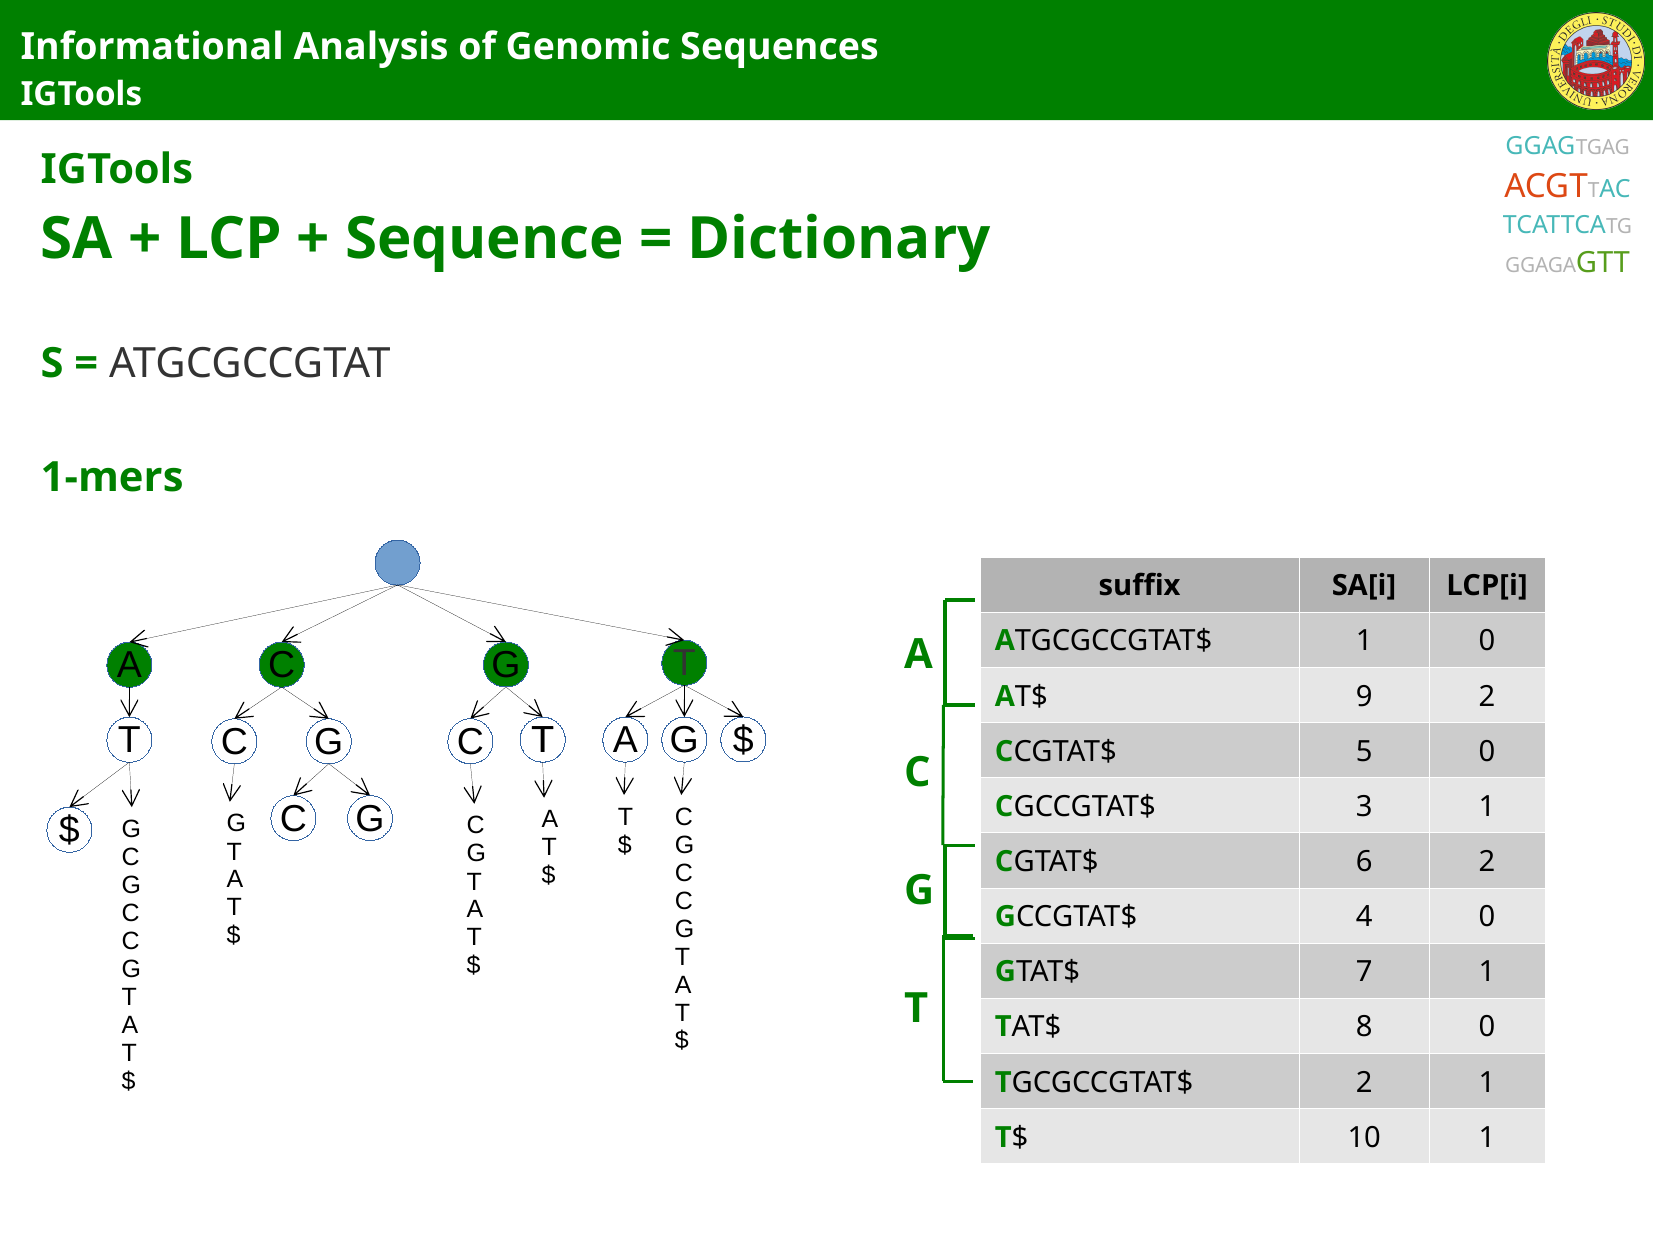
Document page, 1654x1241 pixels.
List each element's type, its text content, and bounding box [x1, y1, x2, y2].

table_cell GCCGTAT$ [981, 889, 1299, 943]
text_box $ [720, 716, 766, 762]
text_box CGTAT$ [451, 803, 497, 988]
table_cell AT$ [981, 668, 1299, 722]
text_box C [259, 642, 305, 688]
text_box A [602, 717, 648, 763]
table_cell 2 [1430, 833, 1545, 888]
table_cell 1 [1430, 944, 1545, 998]
table_cell 2 [1430, 668, 1545, 722]
text_box GGAGTGAGACGTTACTCATTCATGGGAGAGTT [1485, 120, 1651, 263]
picture [1547, 12, 1645, 110]
text_box A [889, 615, 943, 687]
table_cell TGCGCCGTAT$ [981, 1054, 1299, 1108]
table_cell 1 [1430, 1054, 1545, 1108]
text_box [375, 540, 421, 585]
text_box AT$ [526, 797, 562, 898]
text_box GCGCCGTAT$ [106, 807, 157, 1105]
text_box C [270, 795, 316, 841]
text_box T [520, 717, 566, 763]
text_box T$ [603, 795, 646, 867]
text_box G [347, 795, 393, 841]
table_cell 4 [1300, 889, 1429, 943]
text_box G [661, 717, 707, 763]
table_header LCP[i] [1430, 558, 1545, 612]
table_cell 1 [1300, 613, 1429, 667]
text_box $ [46, 807, 92, 853]
table_cell TAT$ [981, 999, 1299, 1053]
table_cell 1 [1430, 1109, 1545, 1163]
text_box T [889, 970, 942, 1041]
table_cell CGCCGTAT$ [981, 778, 1299, 832]
text_box [0, 0, 1653, 121]
text_box C [211, 718, 257, 764]
text_box C [889, 734, 941, 805]
table_cell 9 [1300, 668, 1429, 722]
table_cell 0 [1430, 723, 1545, 777]
text_box CGCCGTAT$ [660, 795, 703, 1064]
text_box IGTools SA + LCP + Sequence = Dictionary S = ATGCGCCGTAT 1-mers [25, 131, 1621, 448]
text_box T [106, 717, 152, 763]
text_box A [106, 642, 152, 688]
text_box Informational Analysis of Genomic Sequences IGTools [5, 11, 1416, 107]
text_box T [661, 640, 707, 686]
table_cell 0 [1430, 999, 1545, 1053]
table_header SA[i] [1300, 558, 1429, 612]
table_cell 2 [1300, 1054, 1429, 1108]
table_cell 7 [1300, 944, 1429, 998]
table_cell ATGCGCCGTAT$ [981, 613, 1299, 667]
table_cell 0 [1430, 613, 1545, 667]
text_box G [306, 718, 352, 764]
text_box GTAT$ [211, 801, 248, 958]
table_header suffix [981, 558, 1299, 612]
table_cell 8 [1300, 999, 1429, 1053]
text_box G [889, 852, 943, 923]
table_cell 1 [1430, 778, 1545, 832]
text_box G [483, 641, 529, 687]
table_cell CCGTAT$ [981, 723, 1299, 777]
table_cell 6 [1300, 833, 1429, 888]
table_cell 5 [1300, 723, 1429, 777]
table_cell GTAT$ [981, 944, 1299, 998]
table_cell 10 [1300, 1109, 1429, 1163]
table_cell 3 [1300, 778, 1429, 832]
text_box C [447, 718, 493, 764]
table_cell T$ [981, 1109, 1299, 1163]
table_cell 0 [1430, 889, 1545, 943]
table_cell CGTAT$ [981, 833, 1299, 888]
